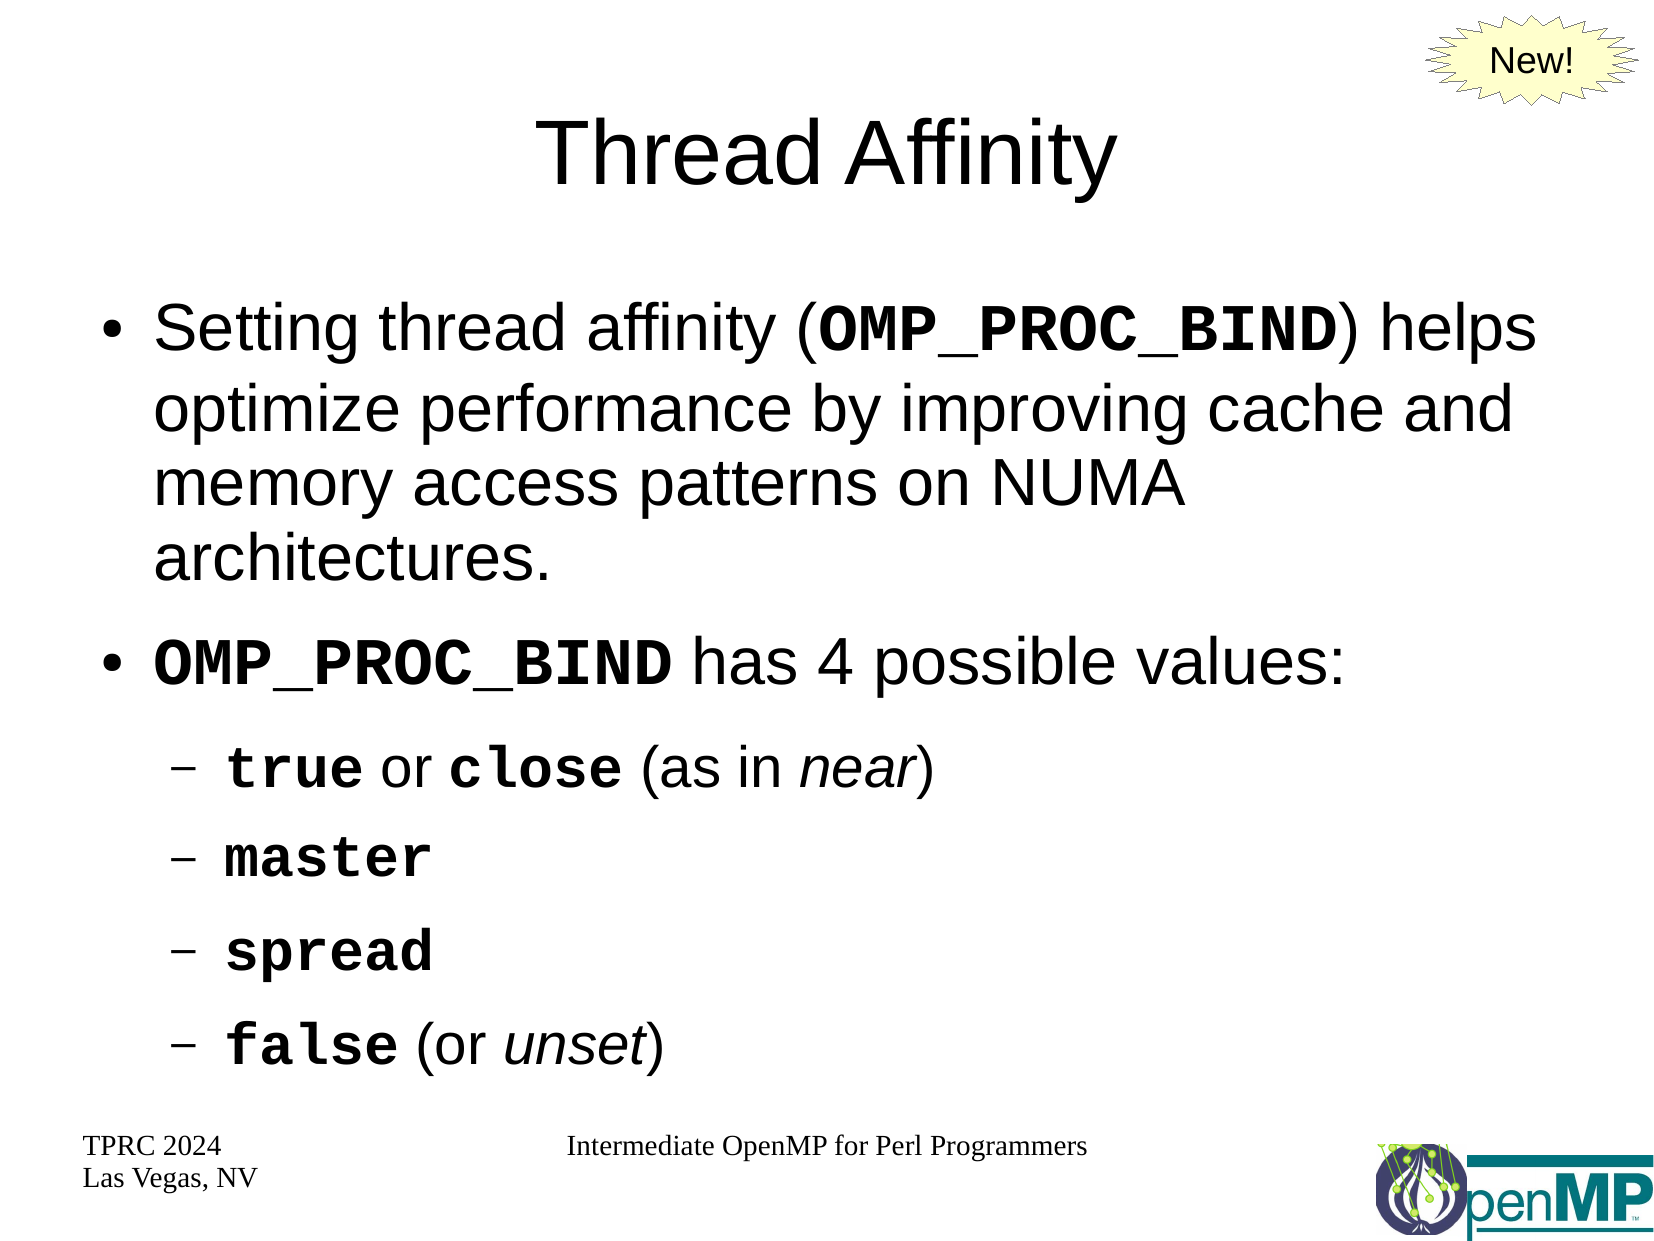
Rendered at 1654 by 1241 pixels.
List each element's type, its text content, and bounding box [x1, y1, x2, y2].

text_box New! [1425, 15, 1639, 106]
list Setting thread affinity (OMP_PROC_BIND) helps optimize performance by improving cache and memory access patterns on NUMA architectures. OMP_PROC_BIND has 4 possible values: true or close (as in near) master spread false (or unset) [82, 290, 1571, 1109]
title Thread Affinity [82, 49, 1571, 257]
picture [1376, 1144, 1654, 1241]
